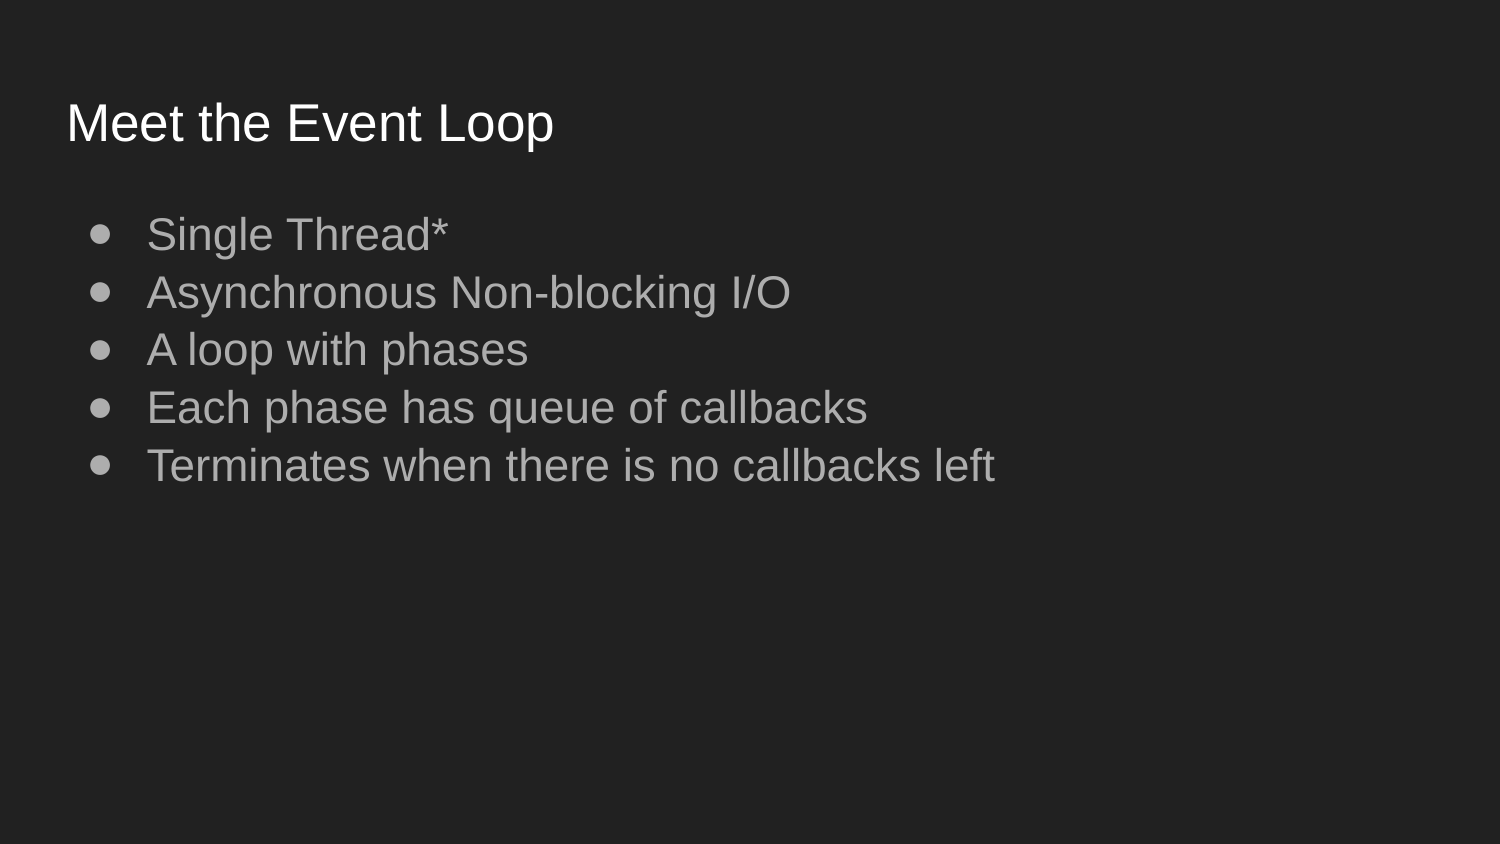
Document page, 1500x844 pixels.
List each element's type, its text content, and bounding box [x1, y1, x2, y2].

title Meet the Event Loop [51, 72, 1449, 167]
list Single Thread* Asynchronous Non-blocking I/O A loop with phases Each phase has queue of callbacks Terminates when there is no callbacks left [56, 186, 1455, 493]
